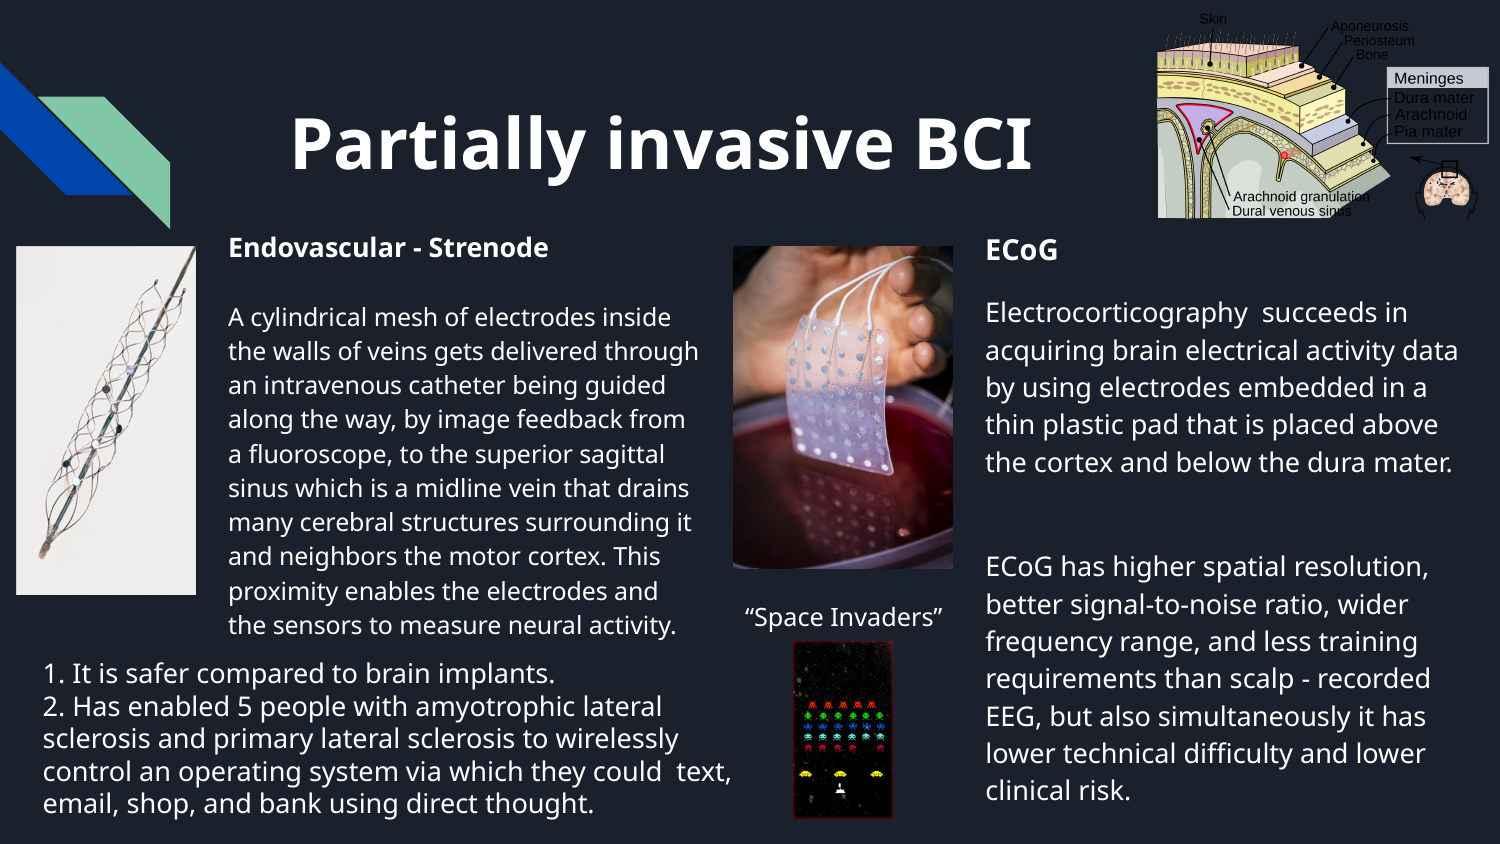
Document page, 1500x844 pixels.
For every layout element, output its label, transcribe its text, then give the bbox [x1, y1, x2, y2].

picture [793, 641, 893, 819]
subtitle Endovascular - Strenode A cylindrical mesh of electrodes inside the walls of veins gets delivered through an intravenous catheter being guided along the way, by image feedback from a fluoroscope, to the superior sagittal sinus which is a midline vein that drains many cerebral structures surrounding it and neighbors the motor cortex. This proximity enables the electrodes and the sensors to measure neural activity. [213, 211, 716, 641]
text_box “Space Invaders” [730, 582, 969, 642]
title Partially invasive BCI [274, 83, 1107, 229]
picture [16, 246, 196, 596]
text_box 1. It is safer compared to brain implants. 2. Has enabled 5 people with amyotrophic lateral sclerosis and primary lateral sclerosis to wirelessly control an operating system via which they could text, email, shop, and bank using direct thought. [27, 641, 750, 807]
text_box ECoG has higher spatial resolution, better signal-to-noise ratio, wider frequency range, and less training requirements than scalp - recorded EEG, but also simultaneously it has lower technical difficulty and lower clinical risk. [970, 541, 1487, 781]
picture [1143, 0, 1500, 210]
picture [733, 246, 953, 569]
text_box ECoG Electrocorticography succeeds in acquiring brain electrical activity data by using electrodes embedded in a thin plastic pad that is placed above the cortex and below the dura mater. [970, 210, 1500, 541]
